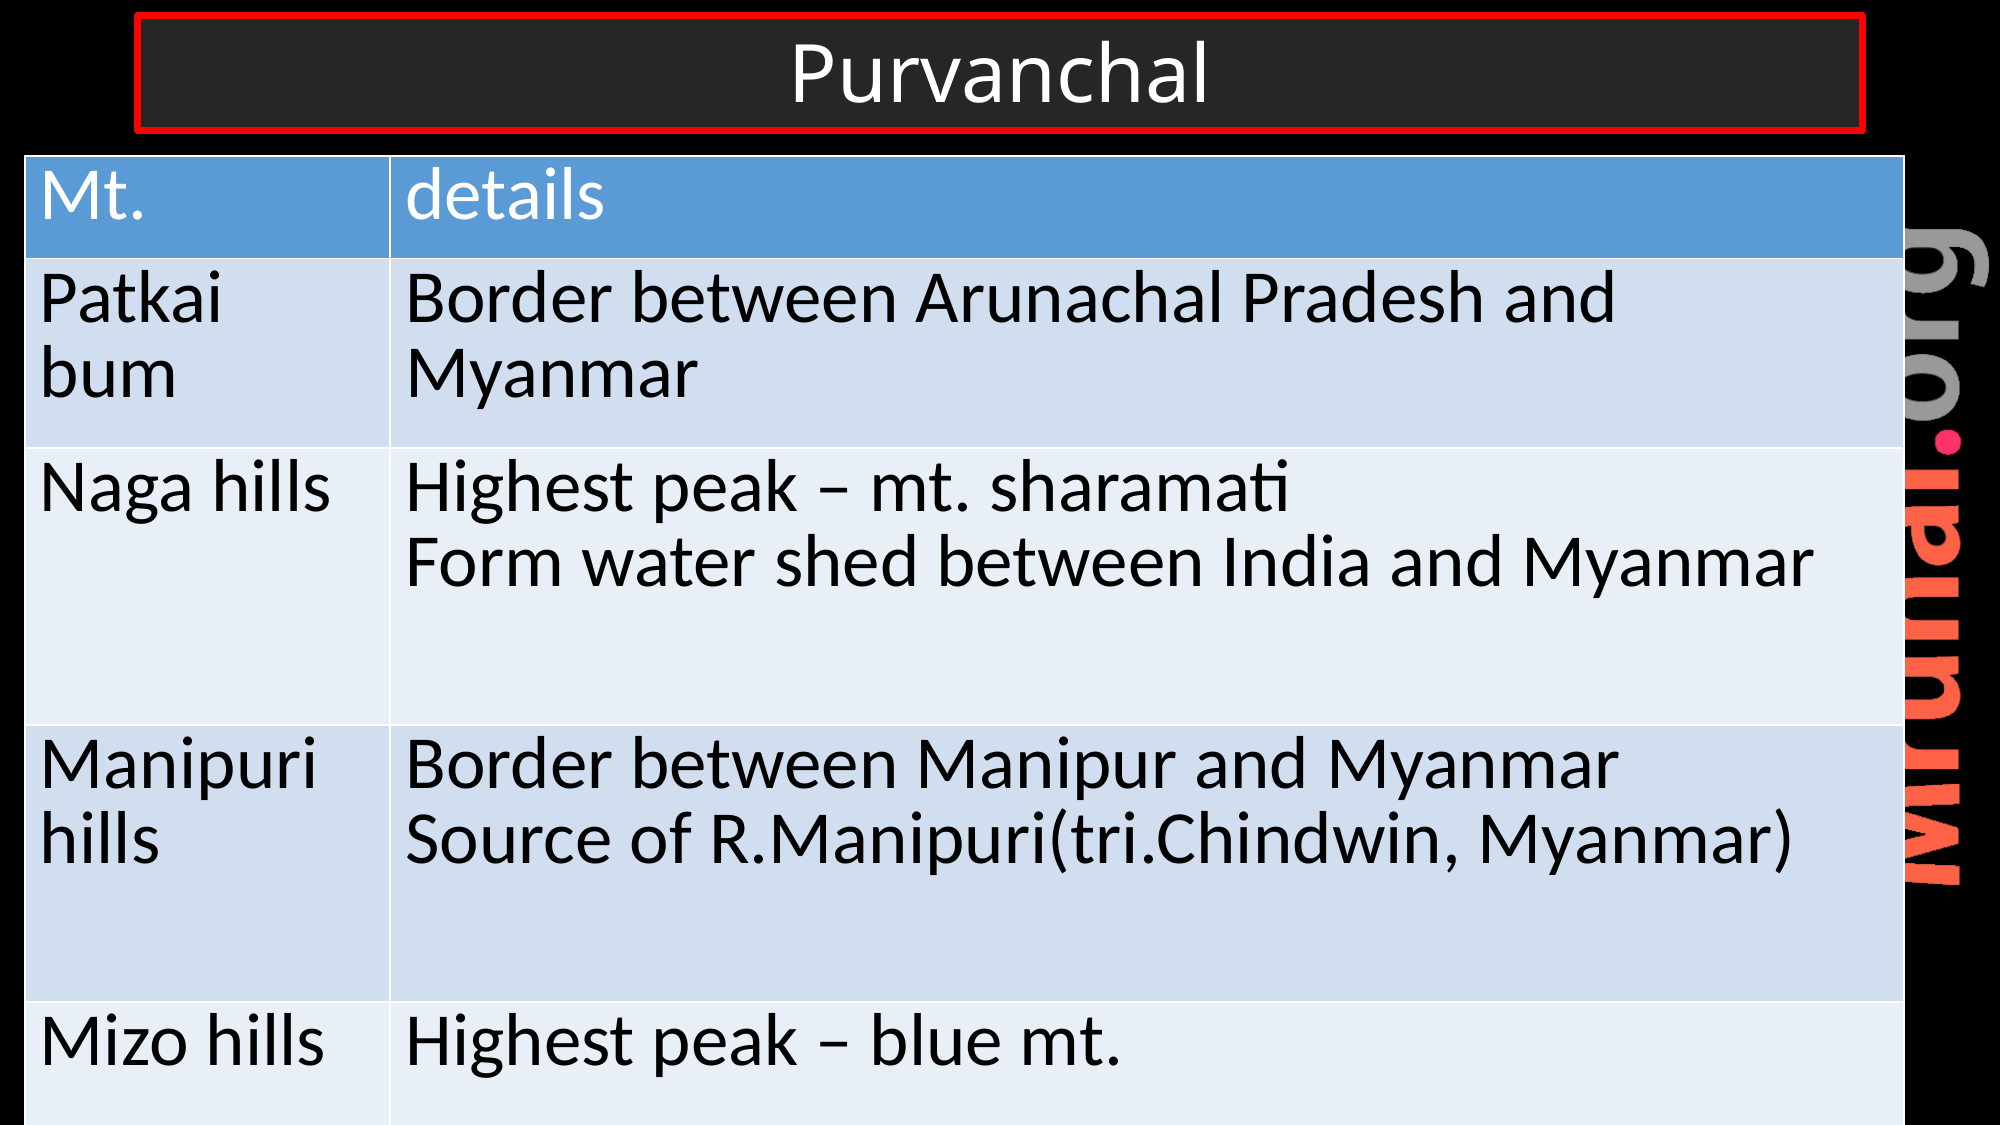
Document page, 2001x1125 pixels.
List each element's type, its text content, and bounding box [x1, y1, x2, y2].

table_cell Manipuri hills [26, 726, 389, 1001]
table_cell Highest peak – blue mt. [391, 1003, 1903, 1125]
table_cell Border between Manipur and Myanmar Source of R.Manipuri(tri.Chindwin, Myanmar) [391, 726, 1903, 1001]
table_header Mt. [26, 157, 389, 258]
table_header details [391, 157, 1903, 258]
table_cell Patkai bum [26, 259, 389, 447]
title Purvanchal [137, 15, 1863, 131]
table_cell Mizo hills [26, 1003, 389, 1125]
picture [1905, 224, 2000, 894]
table_cell Highest peak – mt. sharamati Form water shed between India and Myanmar [391, 449, 1903, 724]
table_cell Border between Arunachal Pradesh and Myanmar [391, 259, 1903, 447]
table_cell Naga hills [26, 449, 389, 724]
